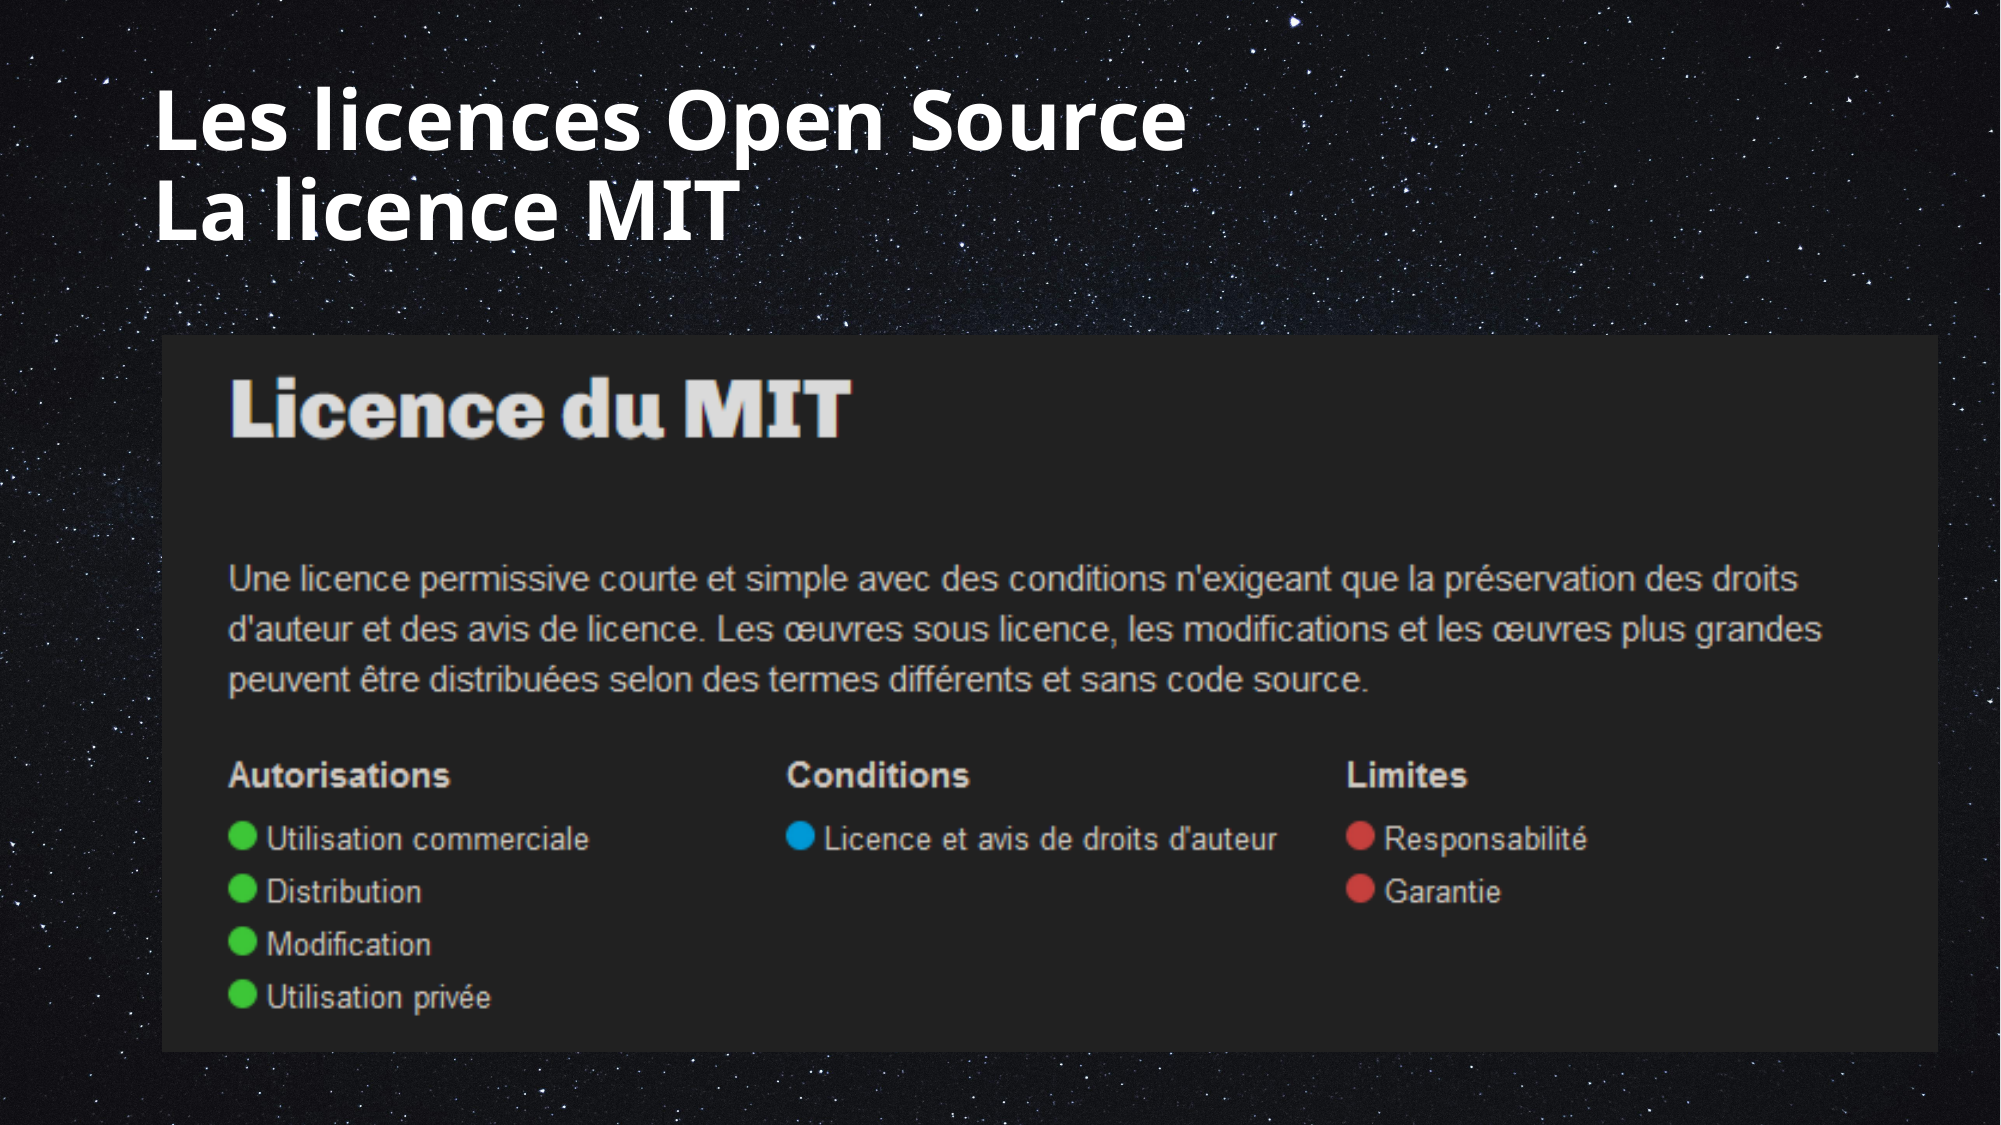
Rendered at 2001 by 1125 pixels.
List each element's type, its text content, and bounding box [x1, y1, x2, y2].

title Les licences Open Source La licence MIT [137, 59, 1359, 278]
picture [0, 0, 2001, 1125]
